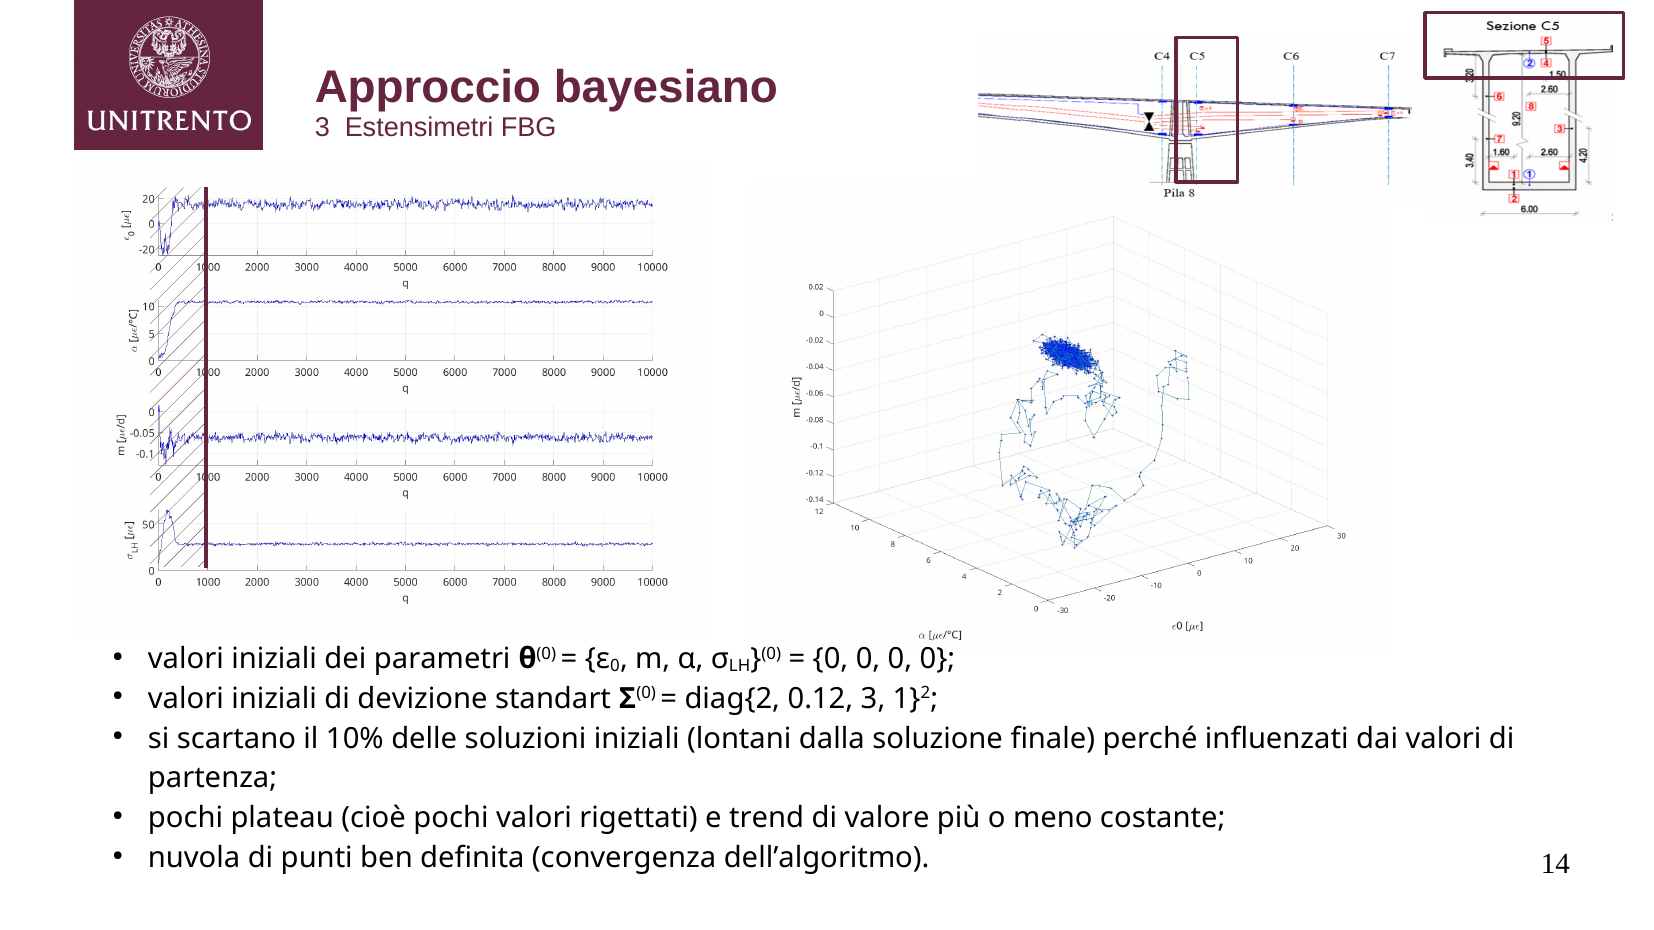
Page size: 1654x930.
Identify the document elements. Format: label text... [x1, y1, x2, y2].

picture [74, 0, 263, 151]
text_box [1425, 12, 1624, 79]
text_box [1176, 37, 1238, 182]
picture [75, 159, 713, 638]
text_box Approccio bayesiano 3 Estensimetri FBG [300, 53, 978, 151]
picture [750, 32, 1613, 637]
text_box [149, 187, 206, 567]
text_box valori iniziali dei parametri θ(0) = {ε0, m, α, σLH}(0) = {0, 0, 0, 0}; valori iniziali di devizione standart Σ(0) = diag{2, 0.12, 3, 1}2; si scartano il 10% delle soluzioni iniziali (lontani dalla soluzione finale) perché influenzati dai valori di partenza; pochi plateau (cioè pochi valori rigettati) e trend di valore più o meno costante; nuvola di punti ben definita (convergenza dell’algoritmo). [112, 637, 1538, 877]
